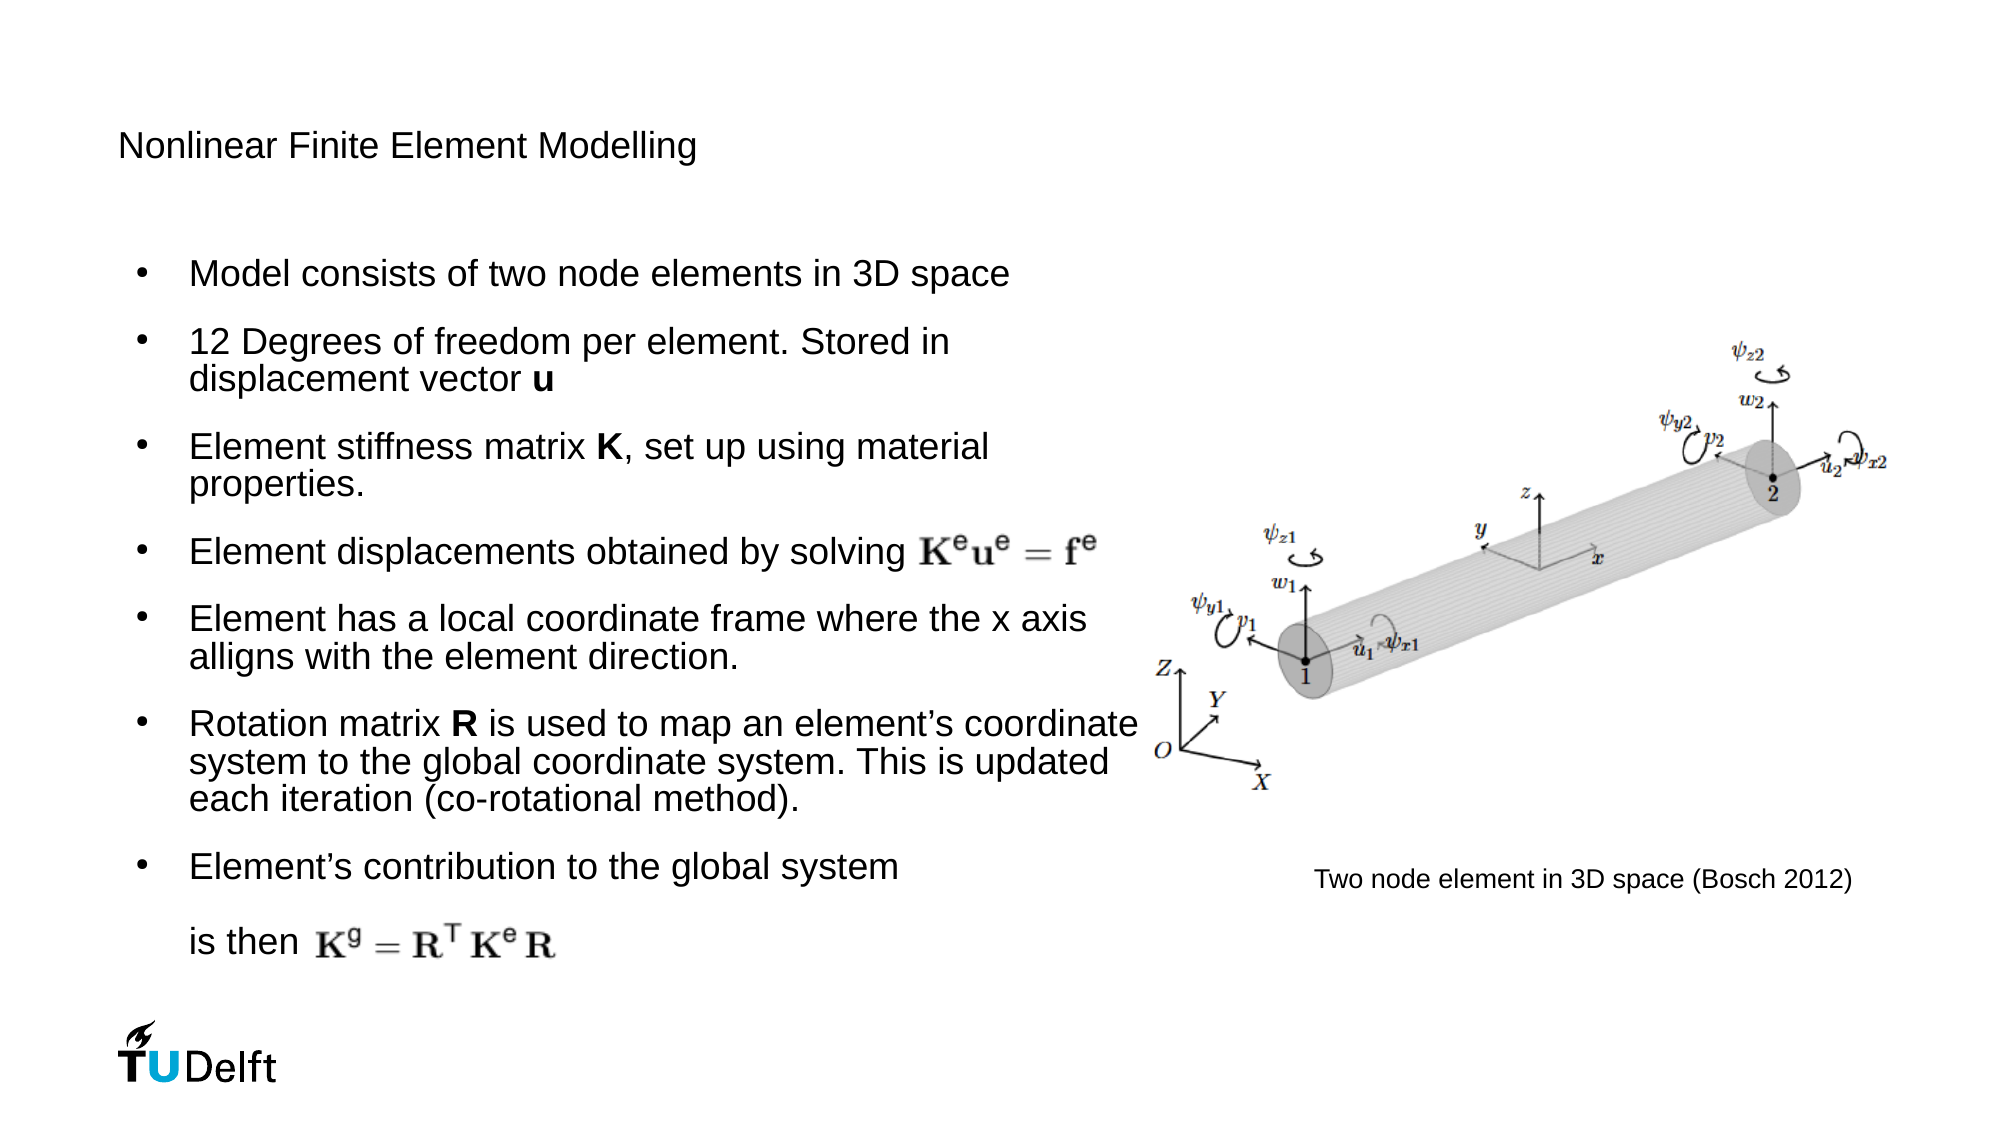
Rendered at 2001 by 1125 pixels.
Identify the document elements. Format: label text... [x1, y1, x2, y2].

picture [1146, 324, 1920, 814]
text_box Two node element in 3D space (Bosch 2012) [1299, 856, 1949, 902]
picture [301, 908, 591, 975]
list Model consists of two node elements in 3D space 12 Degrees of freedom per element. Stored in displacement vector u Element stiffness matrix K, set up using material properties. Element displacements obtained by solving Element has a local coordinate frame where the x axis alligns with the element direction. Rotation matrix R is used to map an element’s coordinate system to the global coordinate system. This is updated each iteration (co-rotational method). Element’s contribution to the global system is then [117, 256, 1152, 985]
title Nonlinear Finite Element Modelling [117, 118, 1882, 172]
picture [915, 523, 1122, 585]
